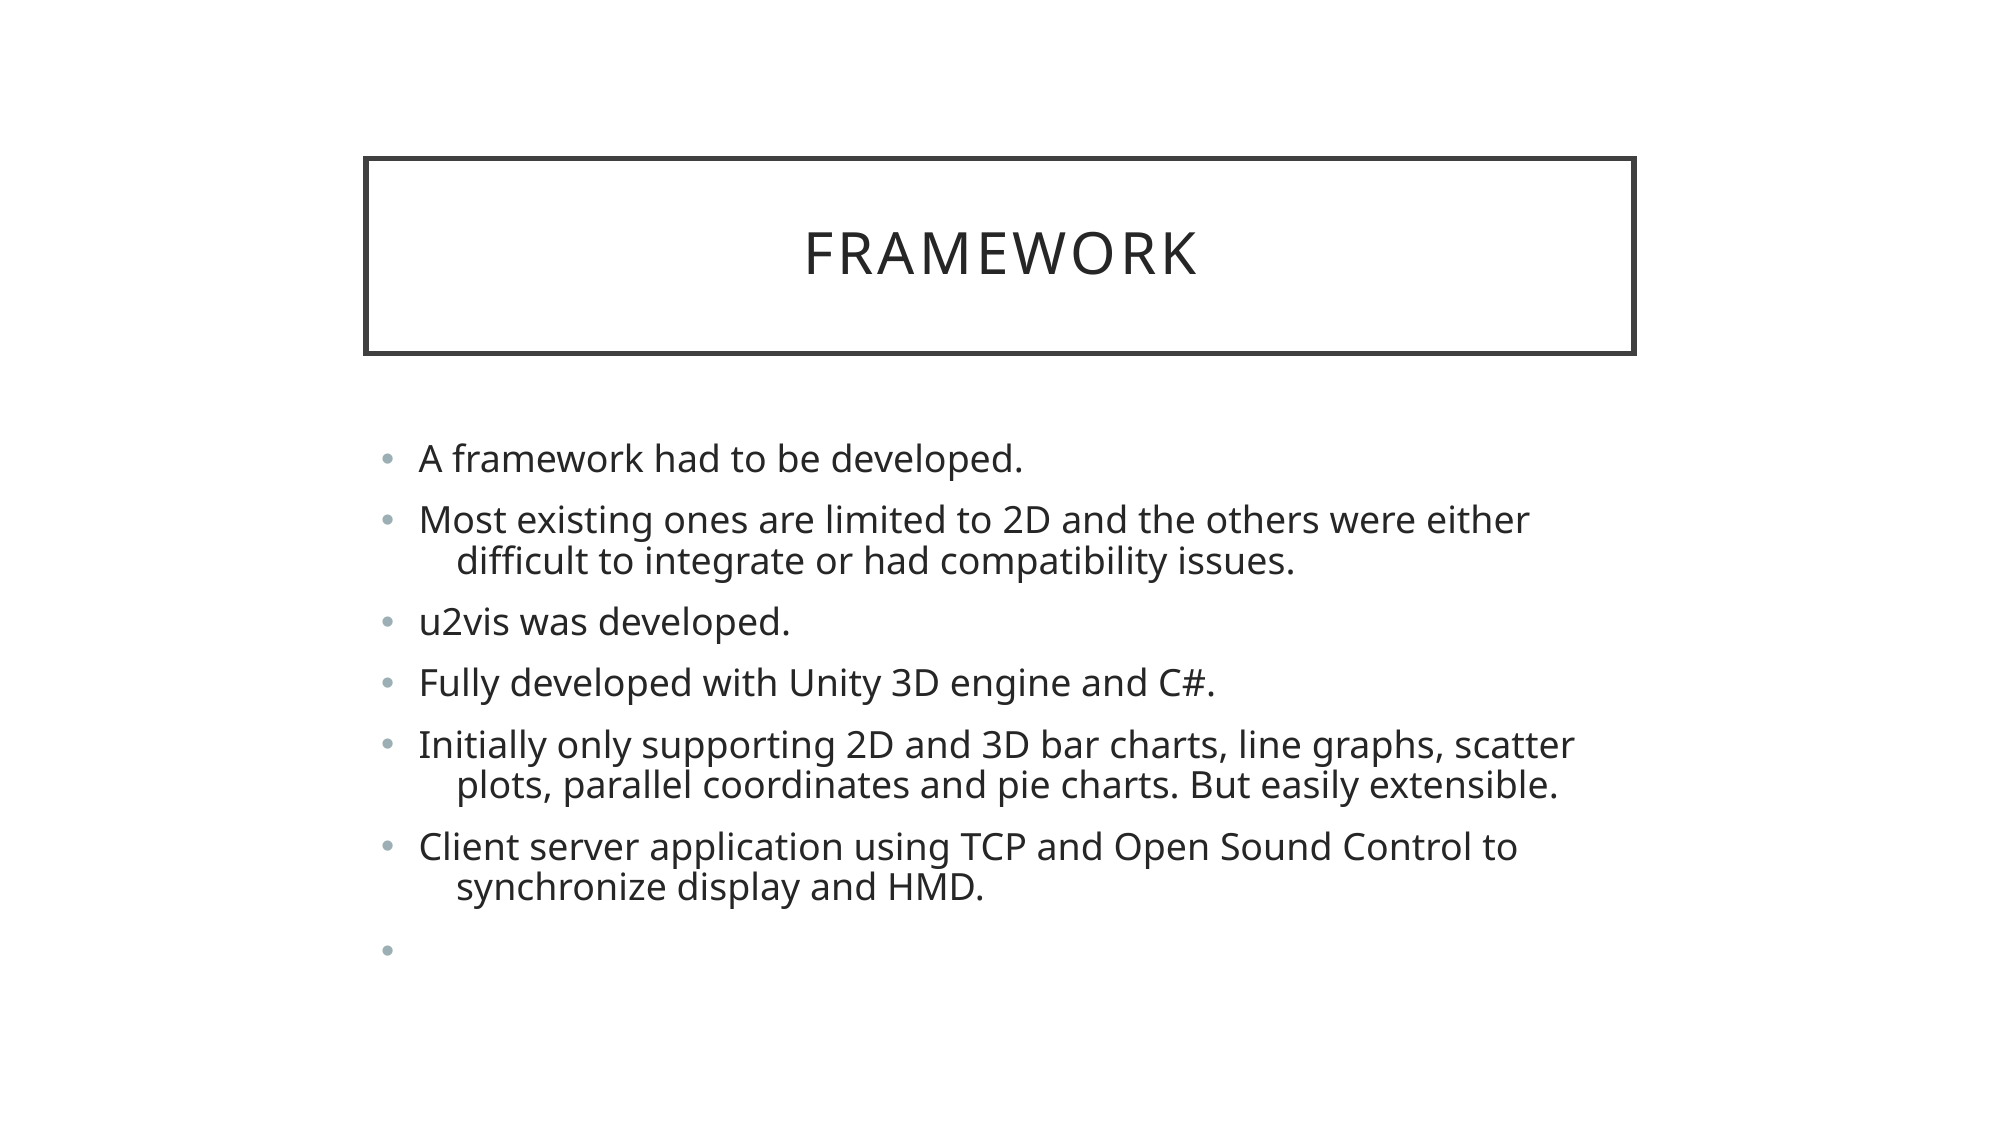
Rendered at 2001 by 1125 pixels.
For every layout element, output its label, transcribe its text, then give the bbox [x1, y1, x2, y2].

title Framework [366, 158, 1634, 354]
list A framework had to be developed. Most existing ones are limited to 2D and the others were either difficult to integrate or had compatibility issues. u2vis was developed. Fully developed with Unity 3D engine and C#. Initially only supporting 2D and 3D bar charts, line graphs, scatter plots, parallel coordinates and pie charts. But easily extensible. Client server application using TCP and Open Sound Control to synchronize display and HMD. [366, 432, 1634, 942]
